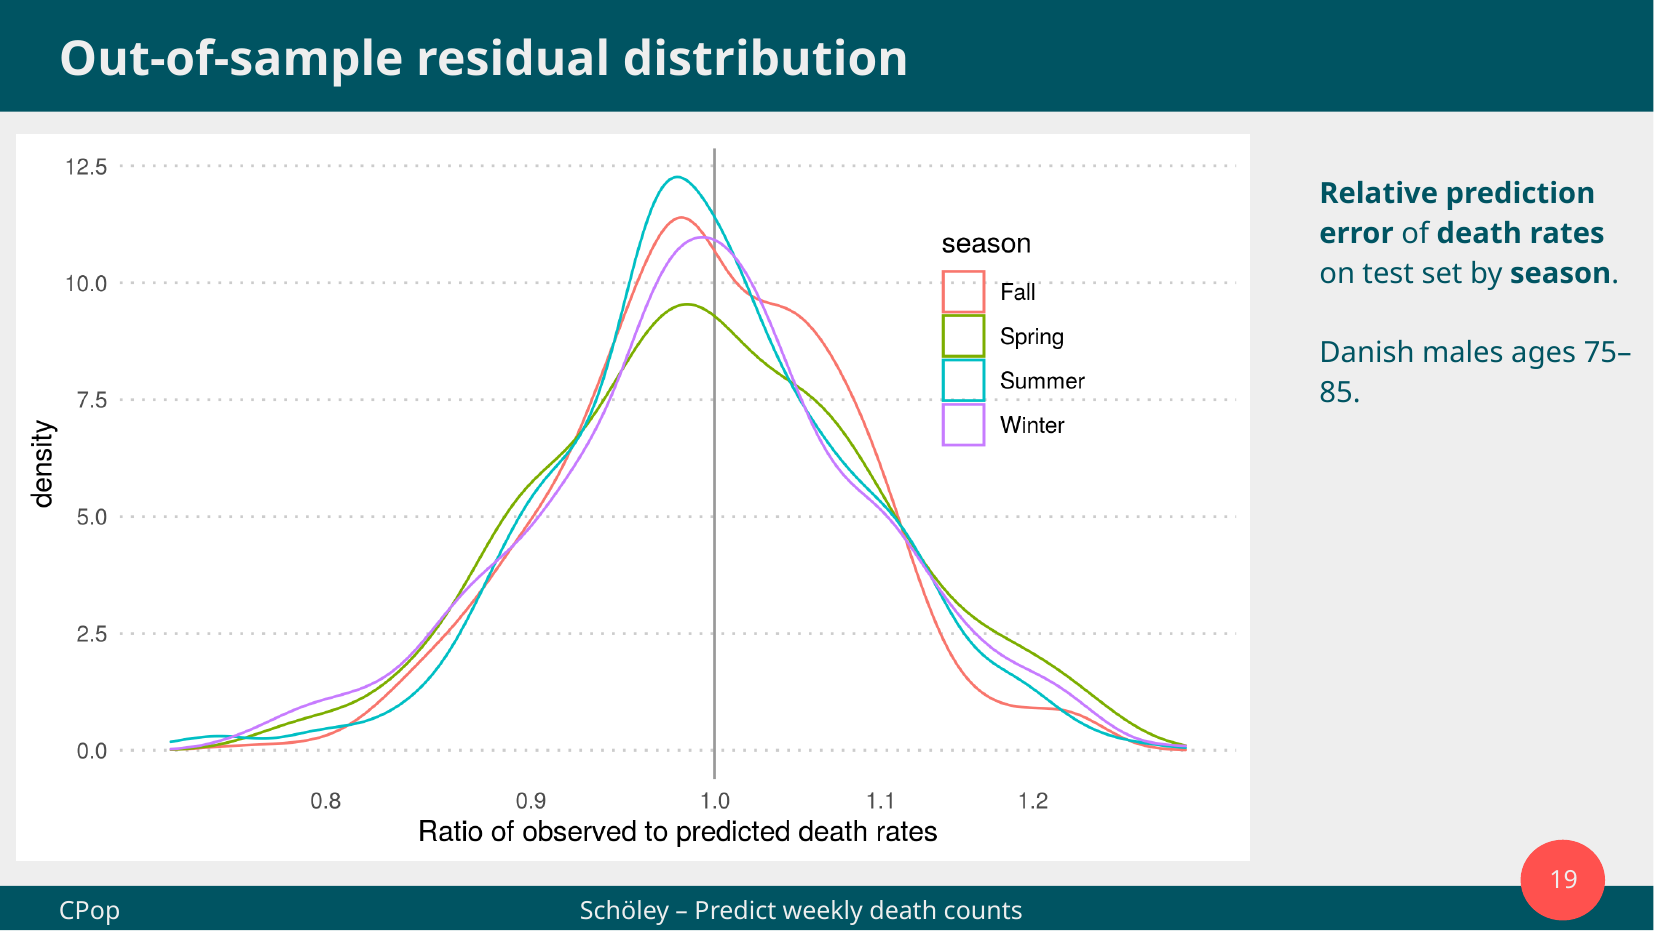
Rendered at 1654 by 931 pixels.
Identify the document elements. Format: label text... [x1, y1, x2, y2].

text_box Relative prediction error of death rates on test set by season. Danish males ages 75–85. [1304, 165, 1651, 490]
picture [16, 134, 1250, 861]
title Out-of-sample residual distribution [58, 0, 1595, 116]
